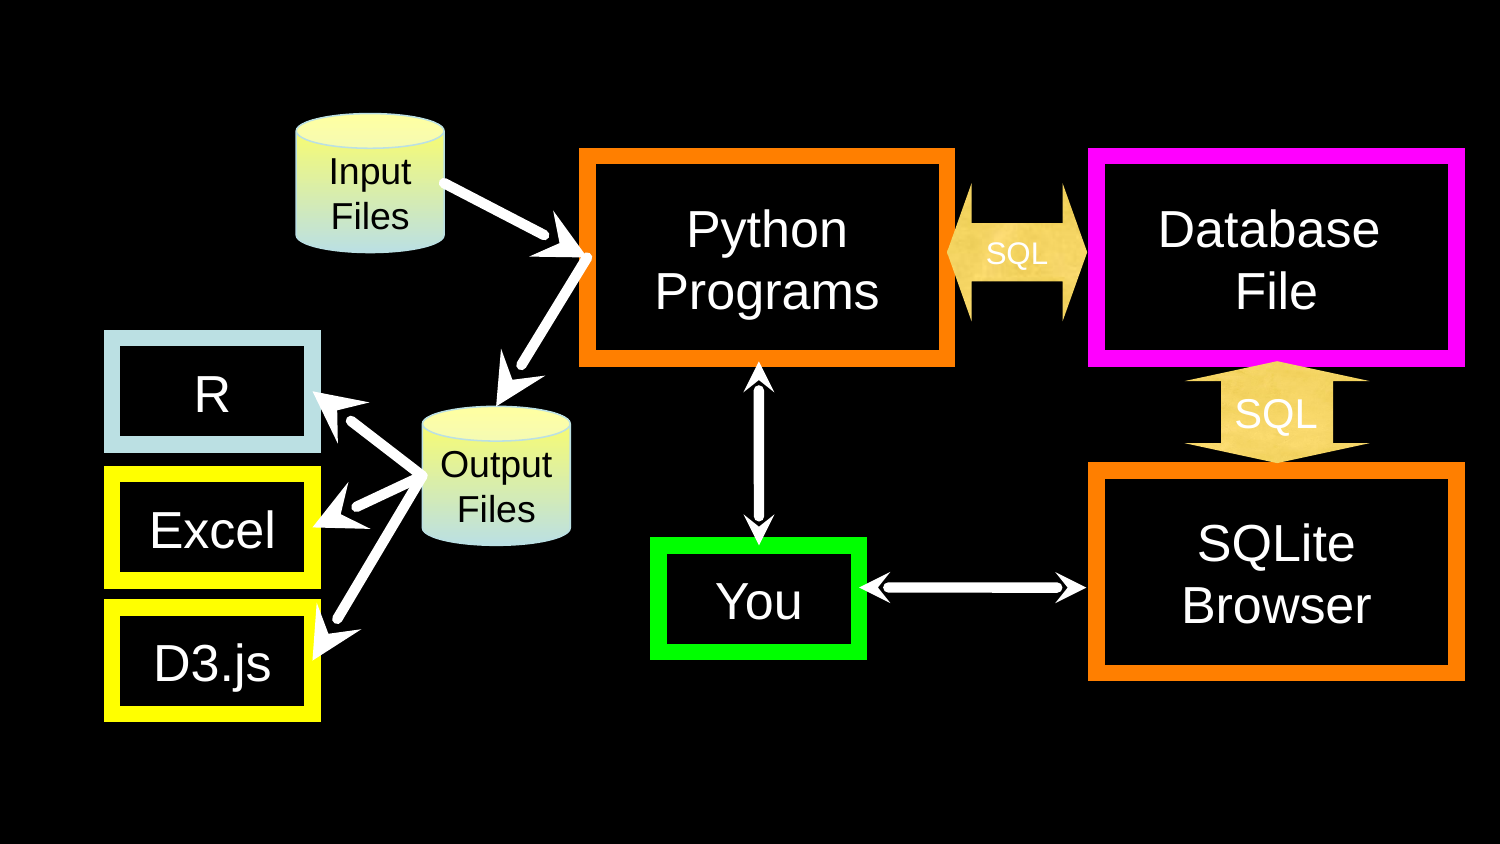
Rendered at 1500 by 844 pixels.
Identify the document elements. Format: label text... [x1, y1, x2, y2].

text_box Excel [112, 474, 313, 581]
text_box Python Programs [587, 156, 947, 359]
text_box You [658, 545, 860, 652]
text_box Input Files [296, 132, 445, 253]
text_box SQL [1233, 382, 1319, 441]
text_box Output Files [422, 425, 571, 546]
text_box Database File [1096, 156, 1457, 359]
text_box [1184, 361, 1370, 464]
text_box SQL [947, 183, 1088, 322]
text_box R [112, 337, 313, 445]
text_box D3.js [112, 607, 313, 714]
text_box SQLite Browser [1096, 470, 1457, 674]
